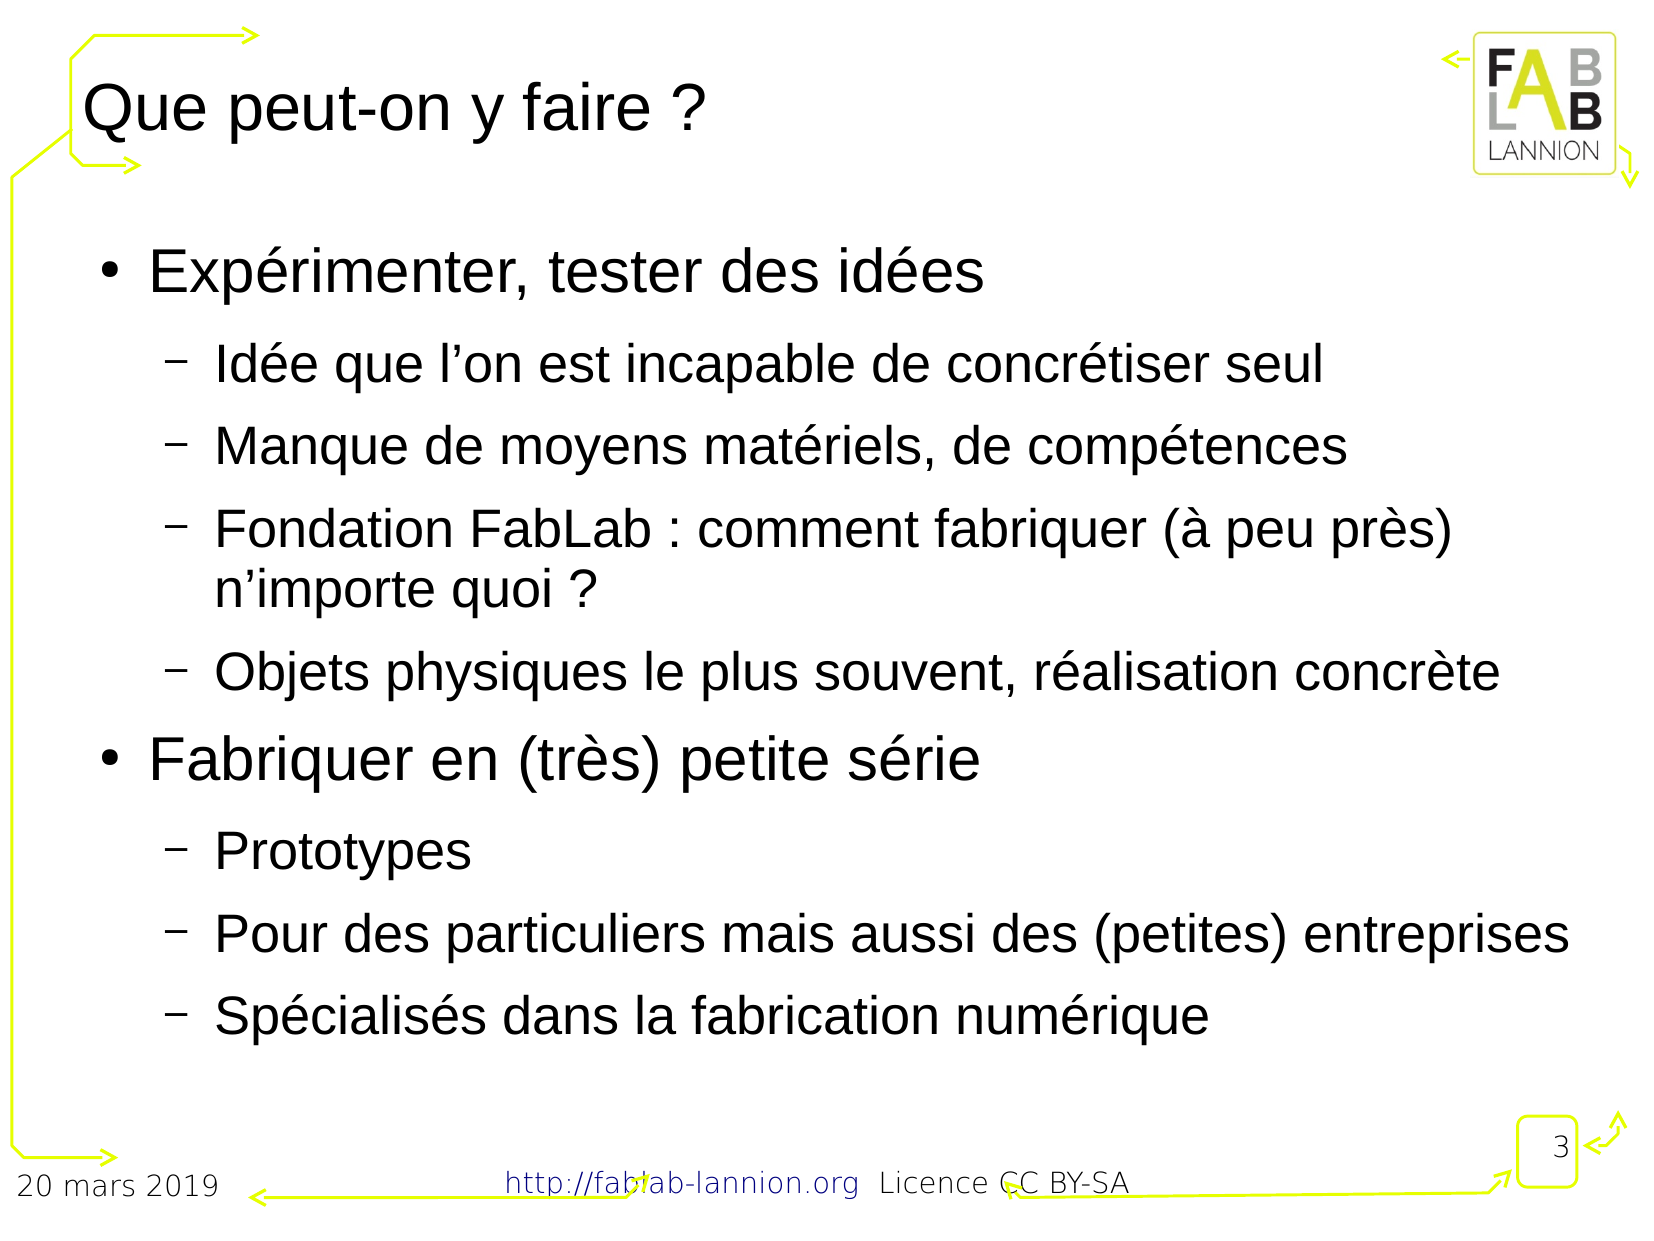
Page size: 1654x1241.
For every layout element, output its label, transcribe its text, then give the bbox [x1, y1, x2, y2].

title Que peut-on y faire ? [82, 49, 1441, 166]
list Expérimenter, tester des idées Idée que l’on est incapable de concrétiser seul Manque de moyens matériels, de compétences Fondation FabLab : comment fabriquer (à peu près) n’importe quoi ? Objets physiques le plus souvent, réalisation concrète Fabriquer en (très) petite série Prototypes Pour des particuliers mais aussi des (petites) entreprises Spécialisés dans la fabrication numérique [82, 236, 1571, 1080]
picture [1470, 29, 1619, 178]
